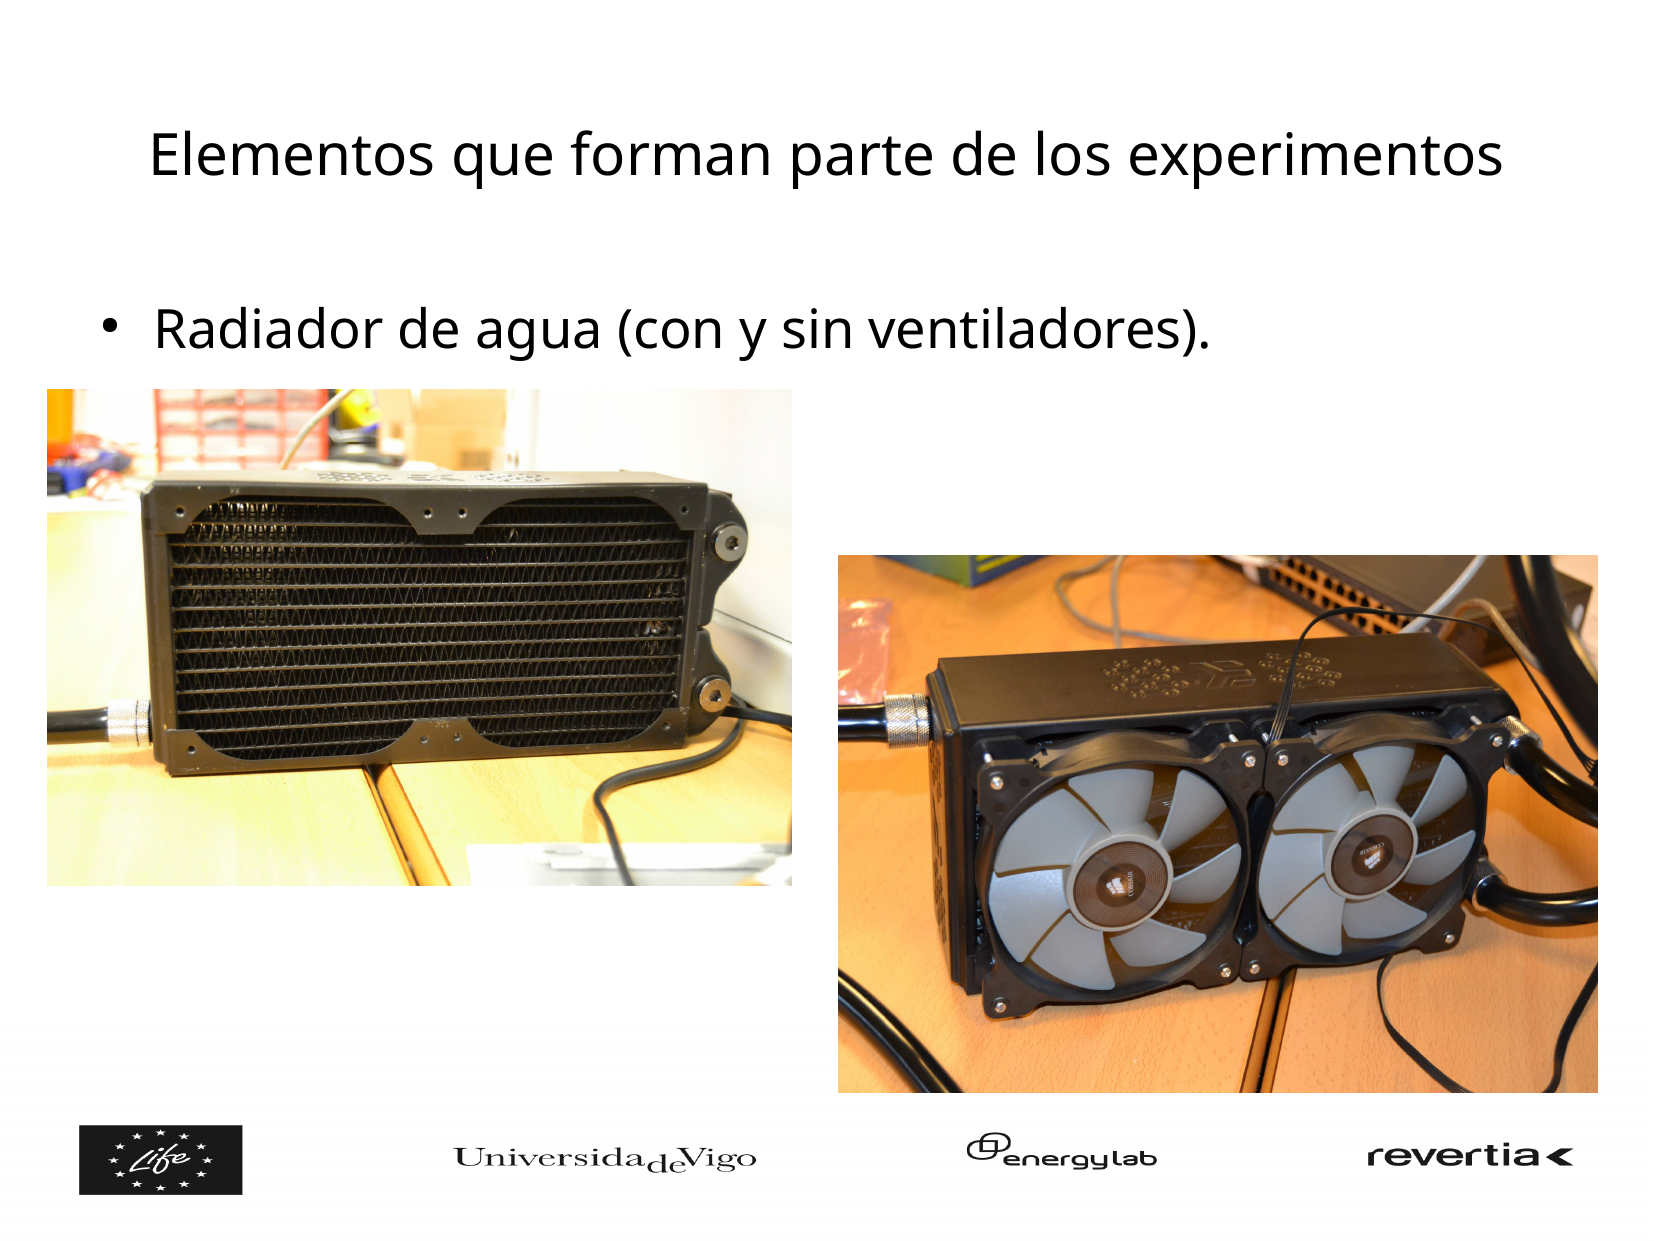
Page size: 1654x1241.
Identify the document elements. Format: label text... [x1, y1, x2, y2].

title Elementos que forman parte de los experimentos [82, 49, 1571, 257]
list Radiador de agua (con y sin ventiladores). [82, 290, 1571, 1010]
picture [0, 555, 1654, 1241]
picture [47, 389, 792, 886]
